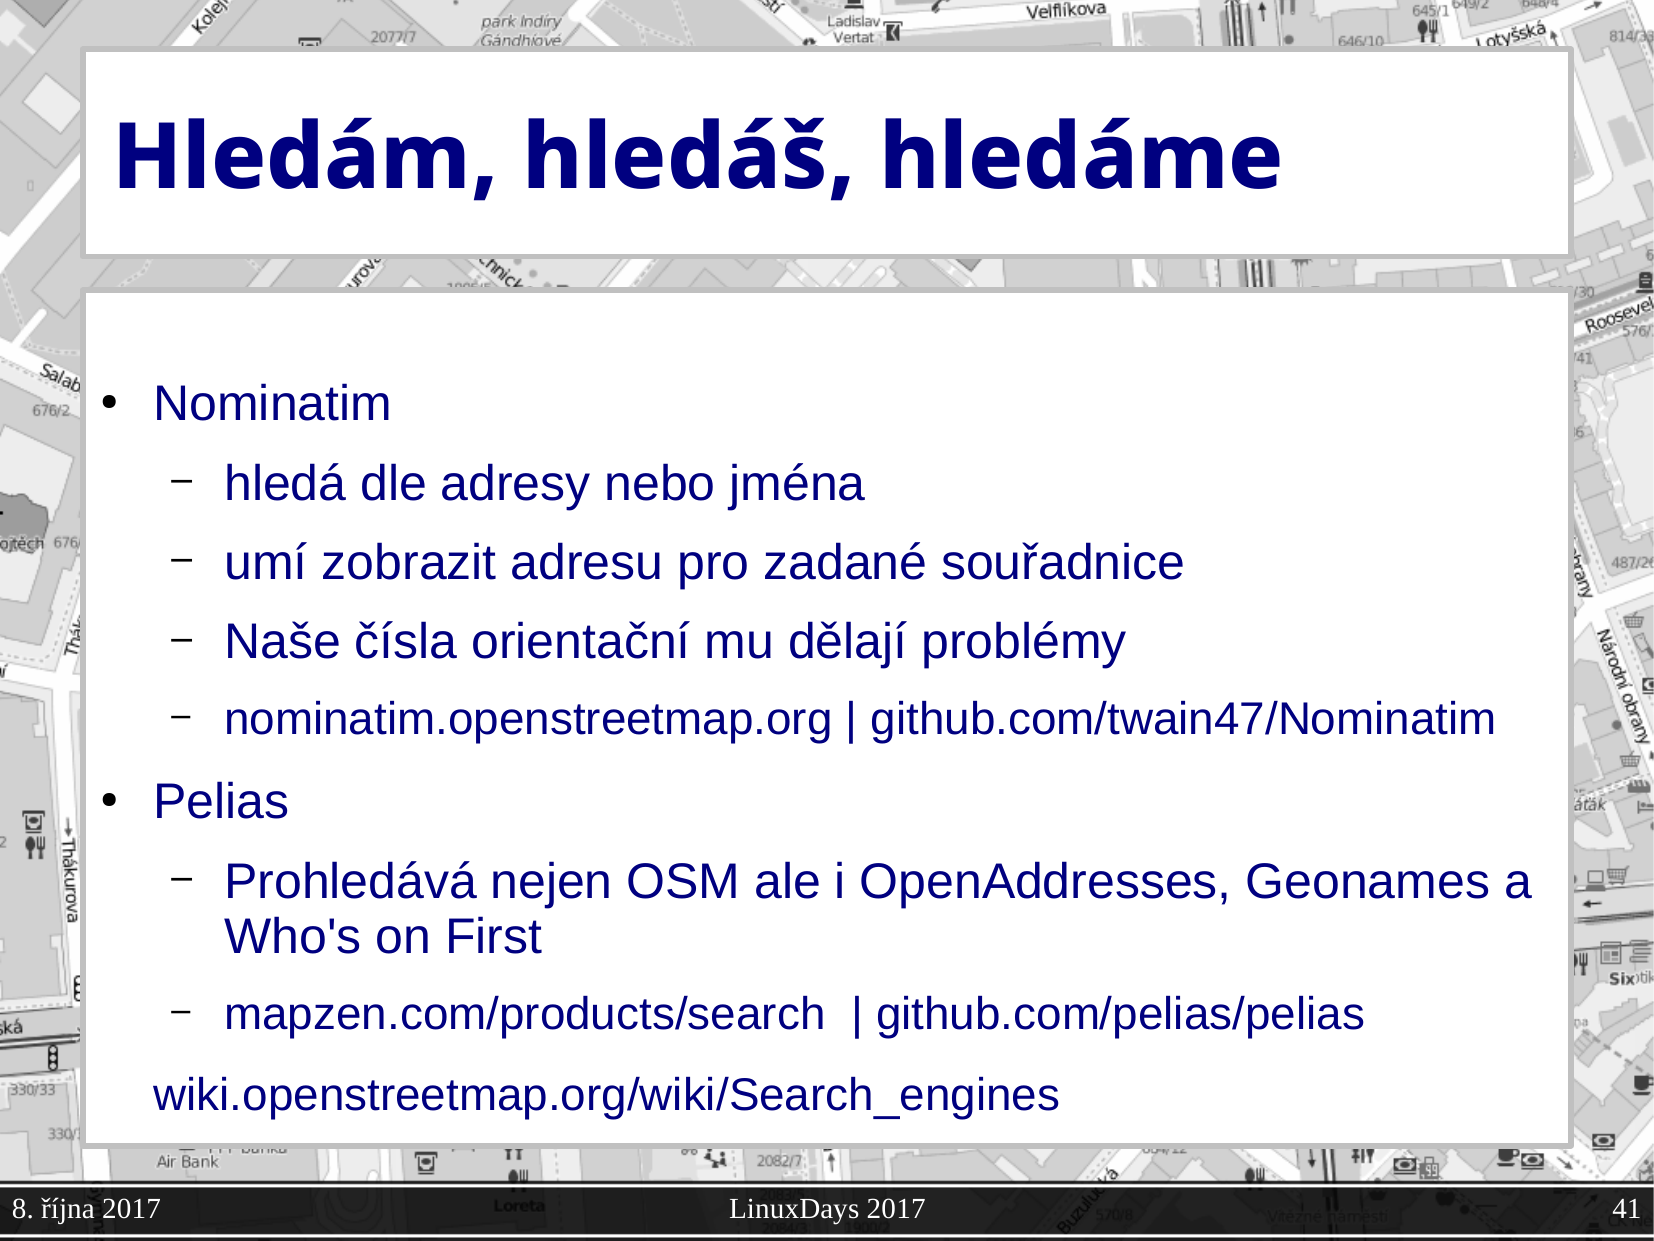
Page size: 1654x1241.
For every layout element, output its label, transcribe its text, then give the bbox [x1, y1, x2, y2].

picture [0, 0, 1654, 1241]
title Hledám, hledáš, hledáme [82, 49, 1571, 257]
list Nominatim hledá dle adresy nebo jména umí zobrazit adresu pro zadané souřadnice Naše čísla orientační mu dělají problémy nominatim.openstreetmap.org | github.com/twain47/Nominatim Pelias Prohledává nejen OSM ale i OpenAddresses, Geonames a Who's on First mapzen.com/products/search | github.com/pelias/pelias wiki.openstreetmap.org/wiki/Search_engines [82, 290, 1571, 1146]
